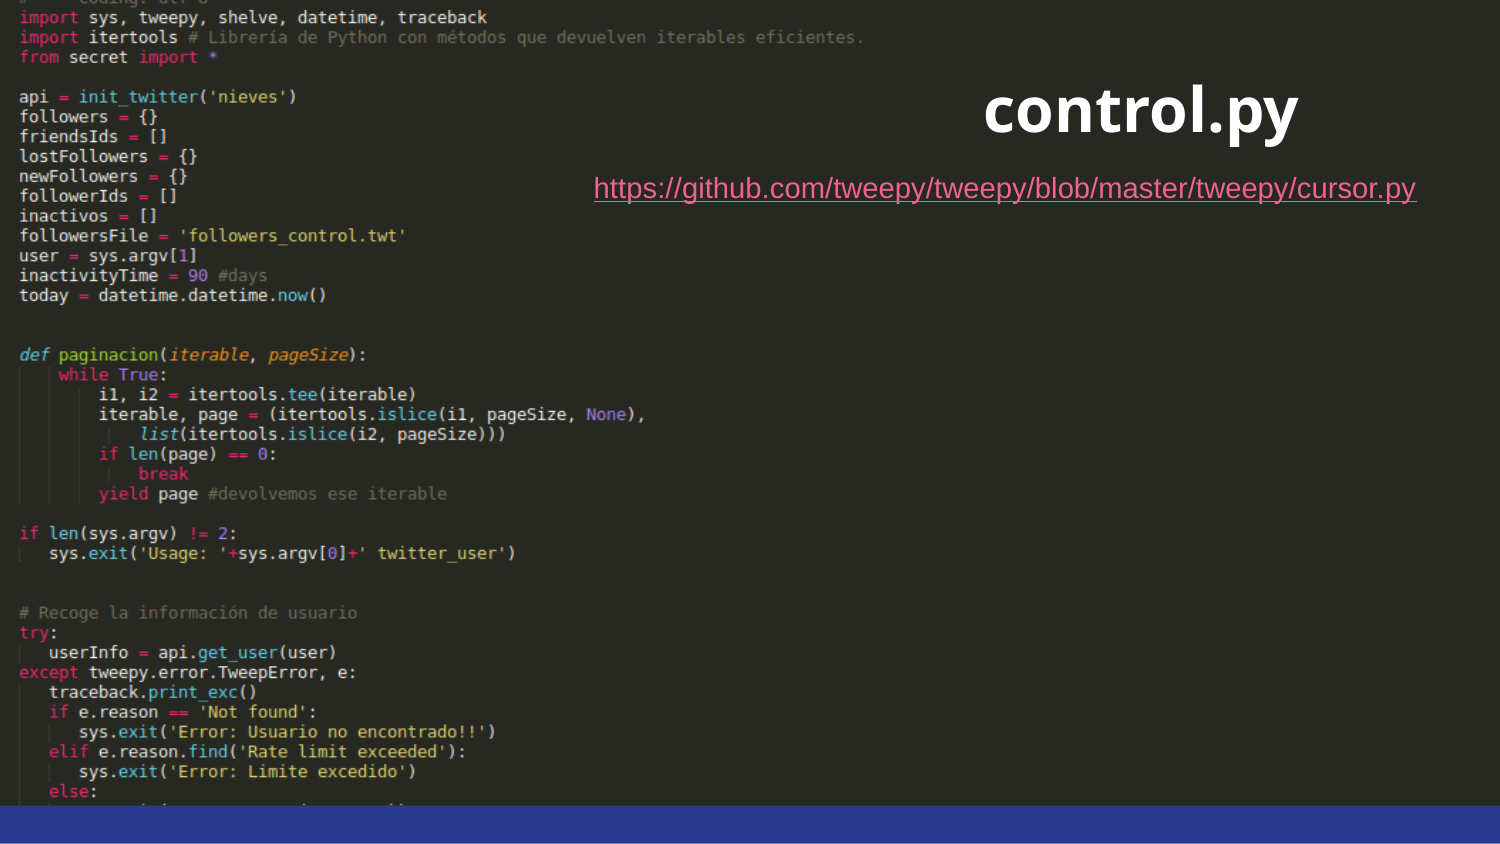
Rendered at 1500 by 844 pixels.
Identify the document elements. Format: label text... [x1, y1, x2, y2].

title control.py [968, 55, 1473, 155]
picture [0, 0, 1500, 806]
text_box https://github.com/tweepy/tweepy/blob/master/tweepy/cursor.py [578, 154, 1461, 272]
